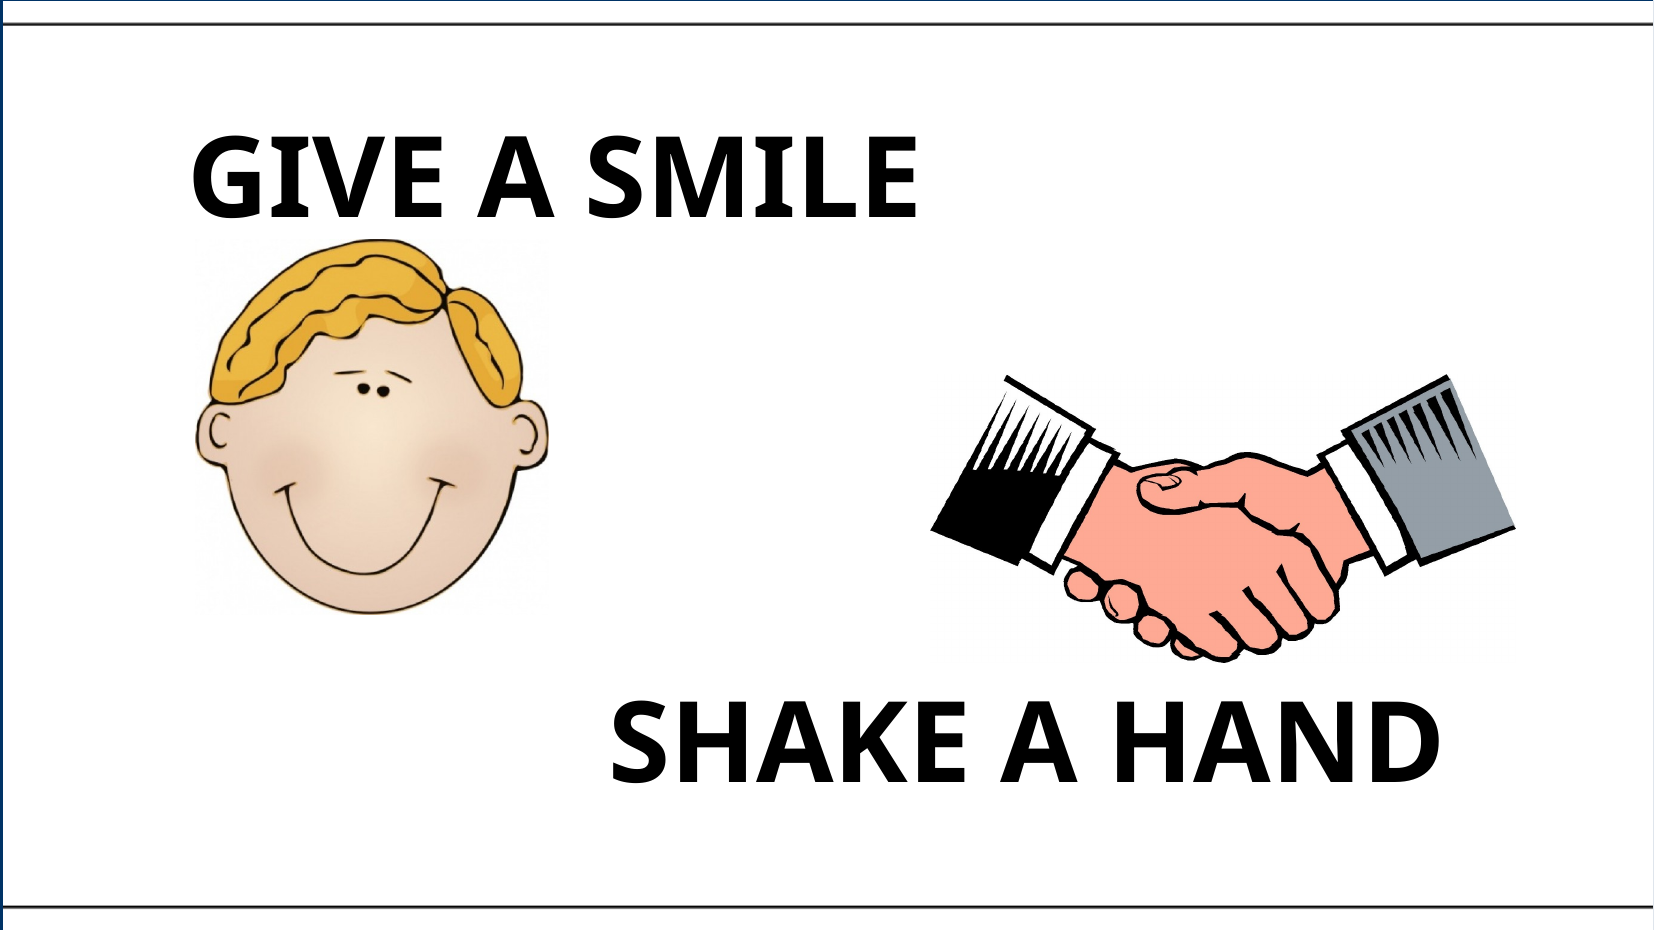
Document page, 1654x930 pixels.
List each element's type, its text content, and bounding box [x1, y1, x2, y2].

text_box GIVE A SMILE [105, 90, 1006, 306]
text_box SHAKE A HAND [510, 654, 1546, 796]
picture [0, 0, 1654, 930]
